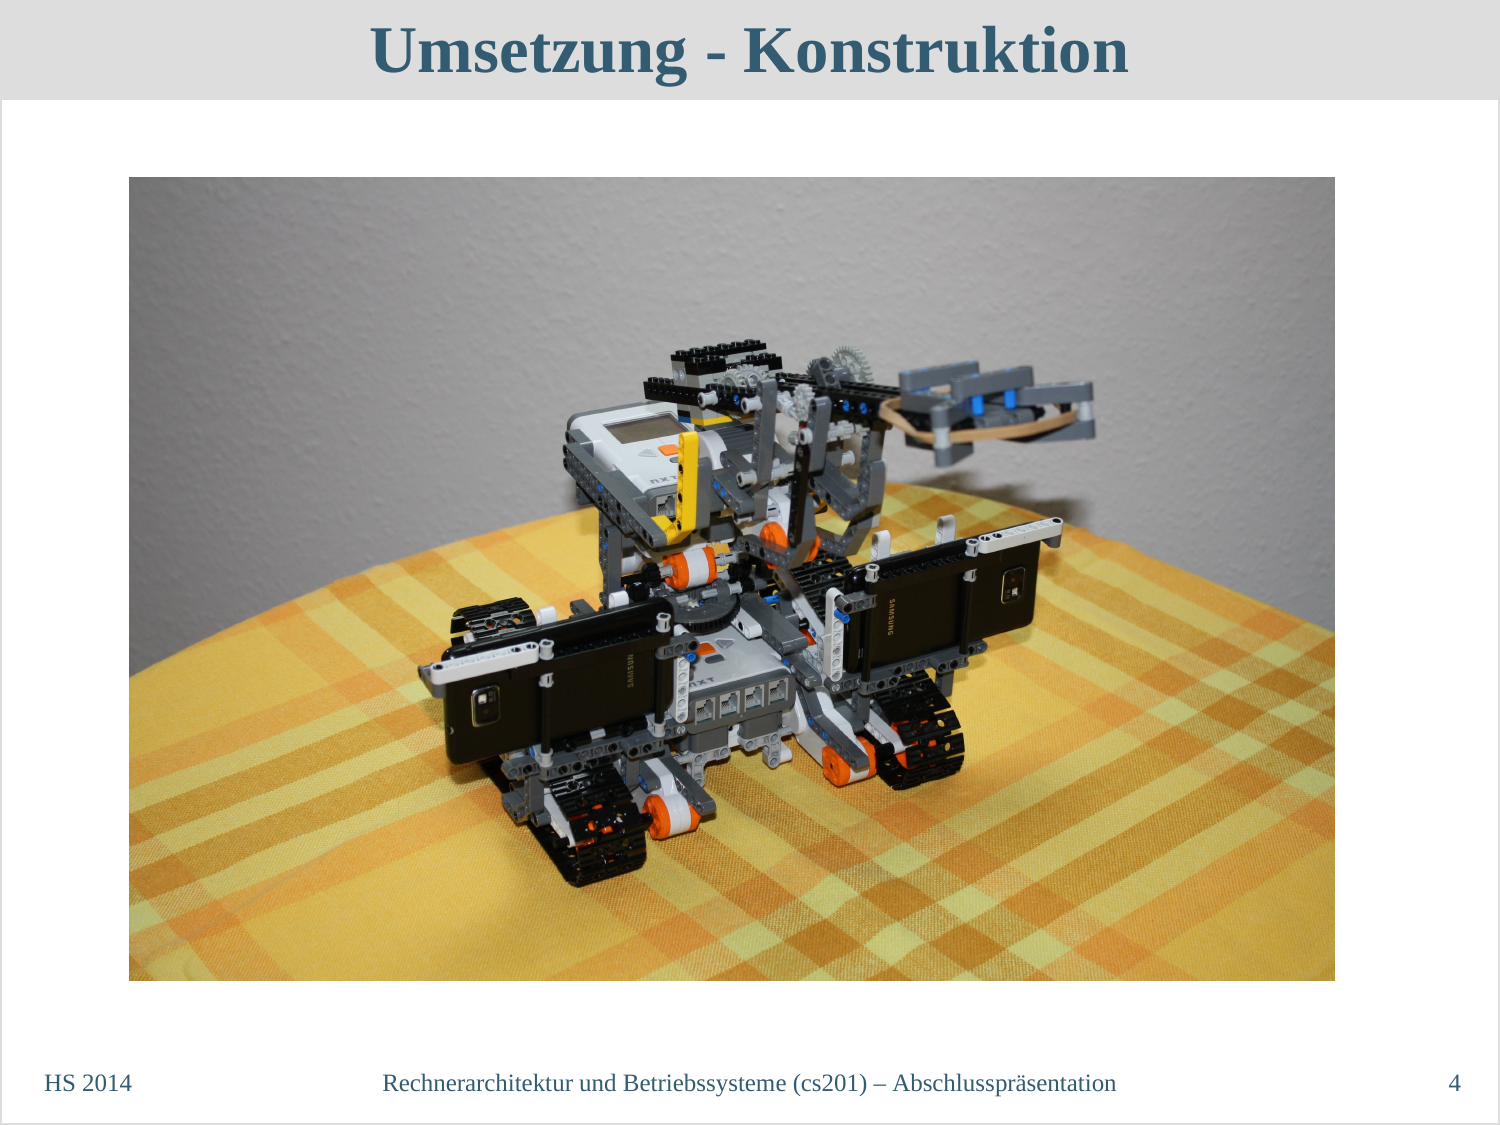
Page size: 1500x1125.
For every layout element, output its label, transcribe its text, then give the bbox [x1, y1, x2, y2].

text_box HS 2014 [29, 1058, 195, 1097]
picture [129, 177, 1335, 981]
title Umsetzung - Konstruktion [0, 0, 1500, 100]
text_box <Nummer> [1375, 1058, 1477, 1097]
text_box Rechnerarchitektur und Betriebssysteme (cs201) – Abschlusspräsentation [300, 1058, 1201, 1107]
